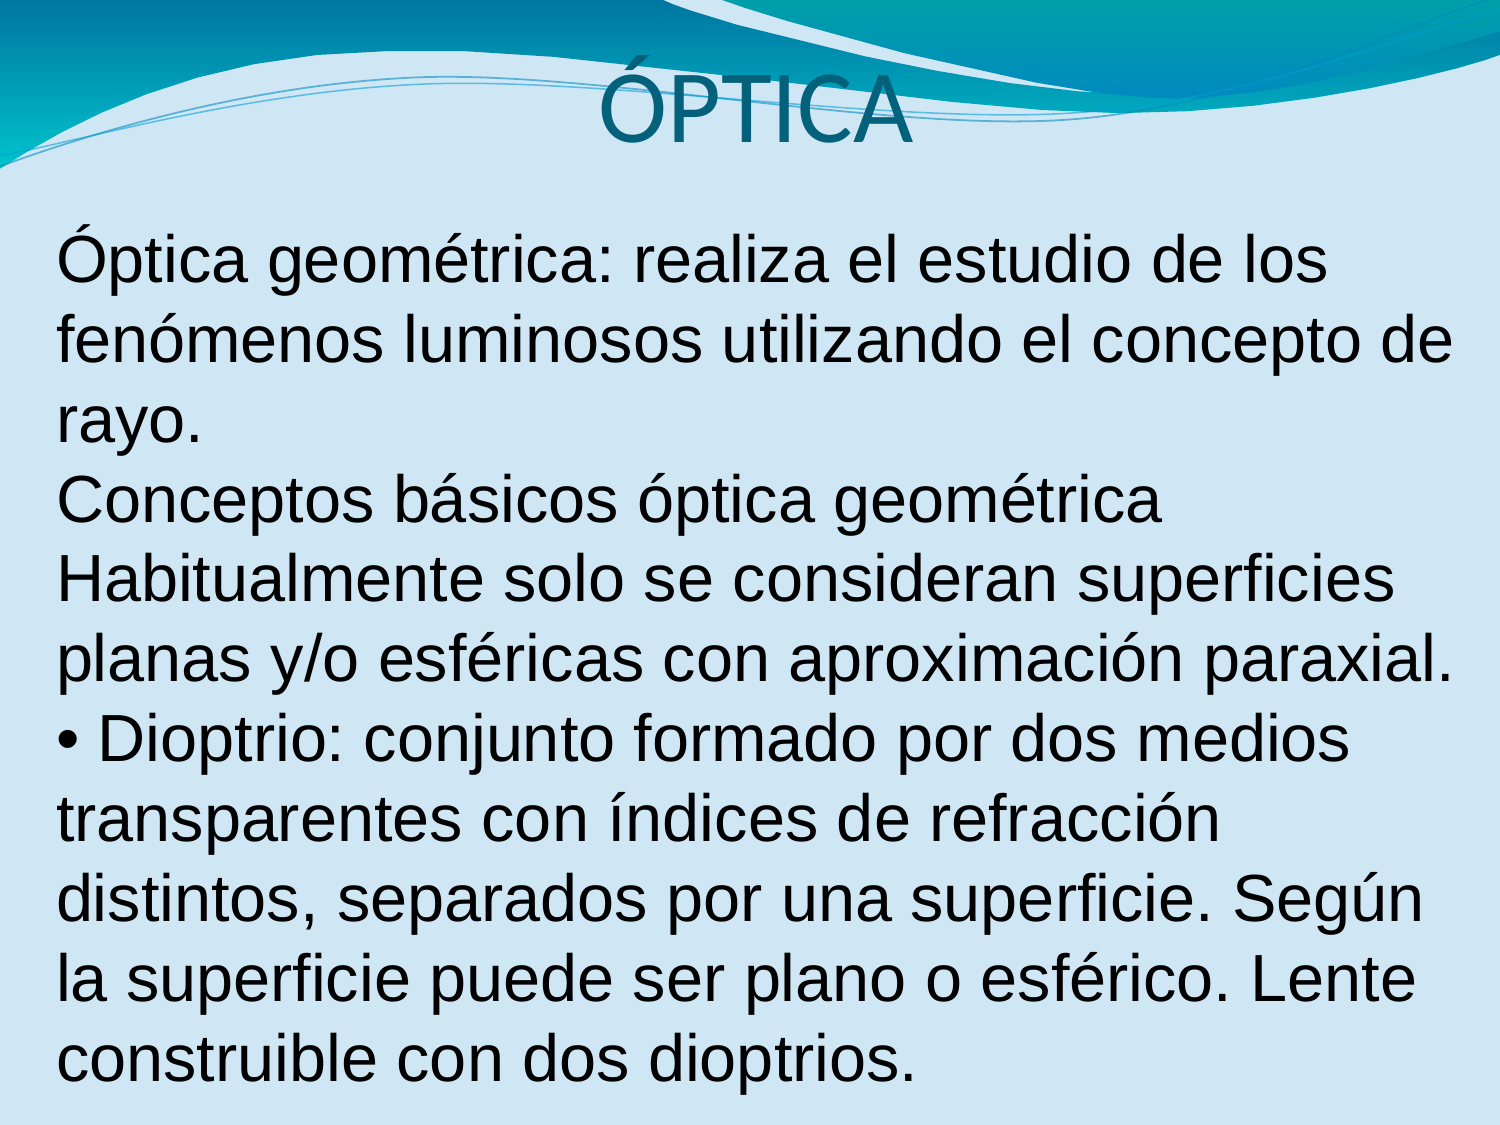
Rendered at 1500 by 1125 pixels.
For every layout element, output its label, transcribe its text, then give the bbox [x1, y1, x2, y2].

title ÓPTICA [75, 30, 1438, 208]
text_box Óptica geométrica: realiza el estudio de los fenómenos luminosos utilizando el concepto de rayo. Conceptos básicos óptica geométrica Habitualmente solo se consideran superficies planas y/o esféricas con aproximación paraxial. • Dioptrio: conjunto formado por dos medios transparentes con índices de refracción distintos, separados por una superficie. Según la superficie puede ser plano o esférico. Lente construible con dos dioptrios. [41, 208, 1500, 1103]
